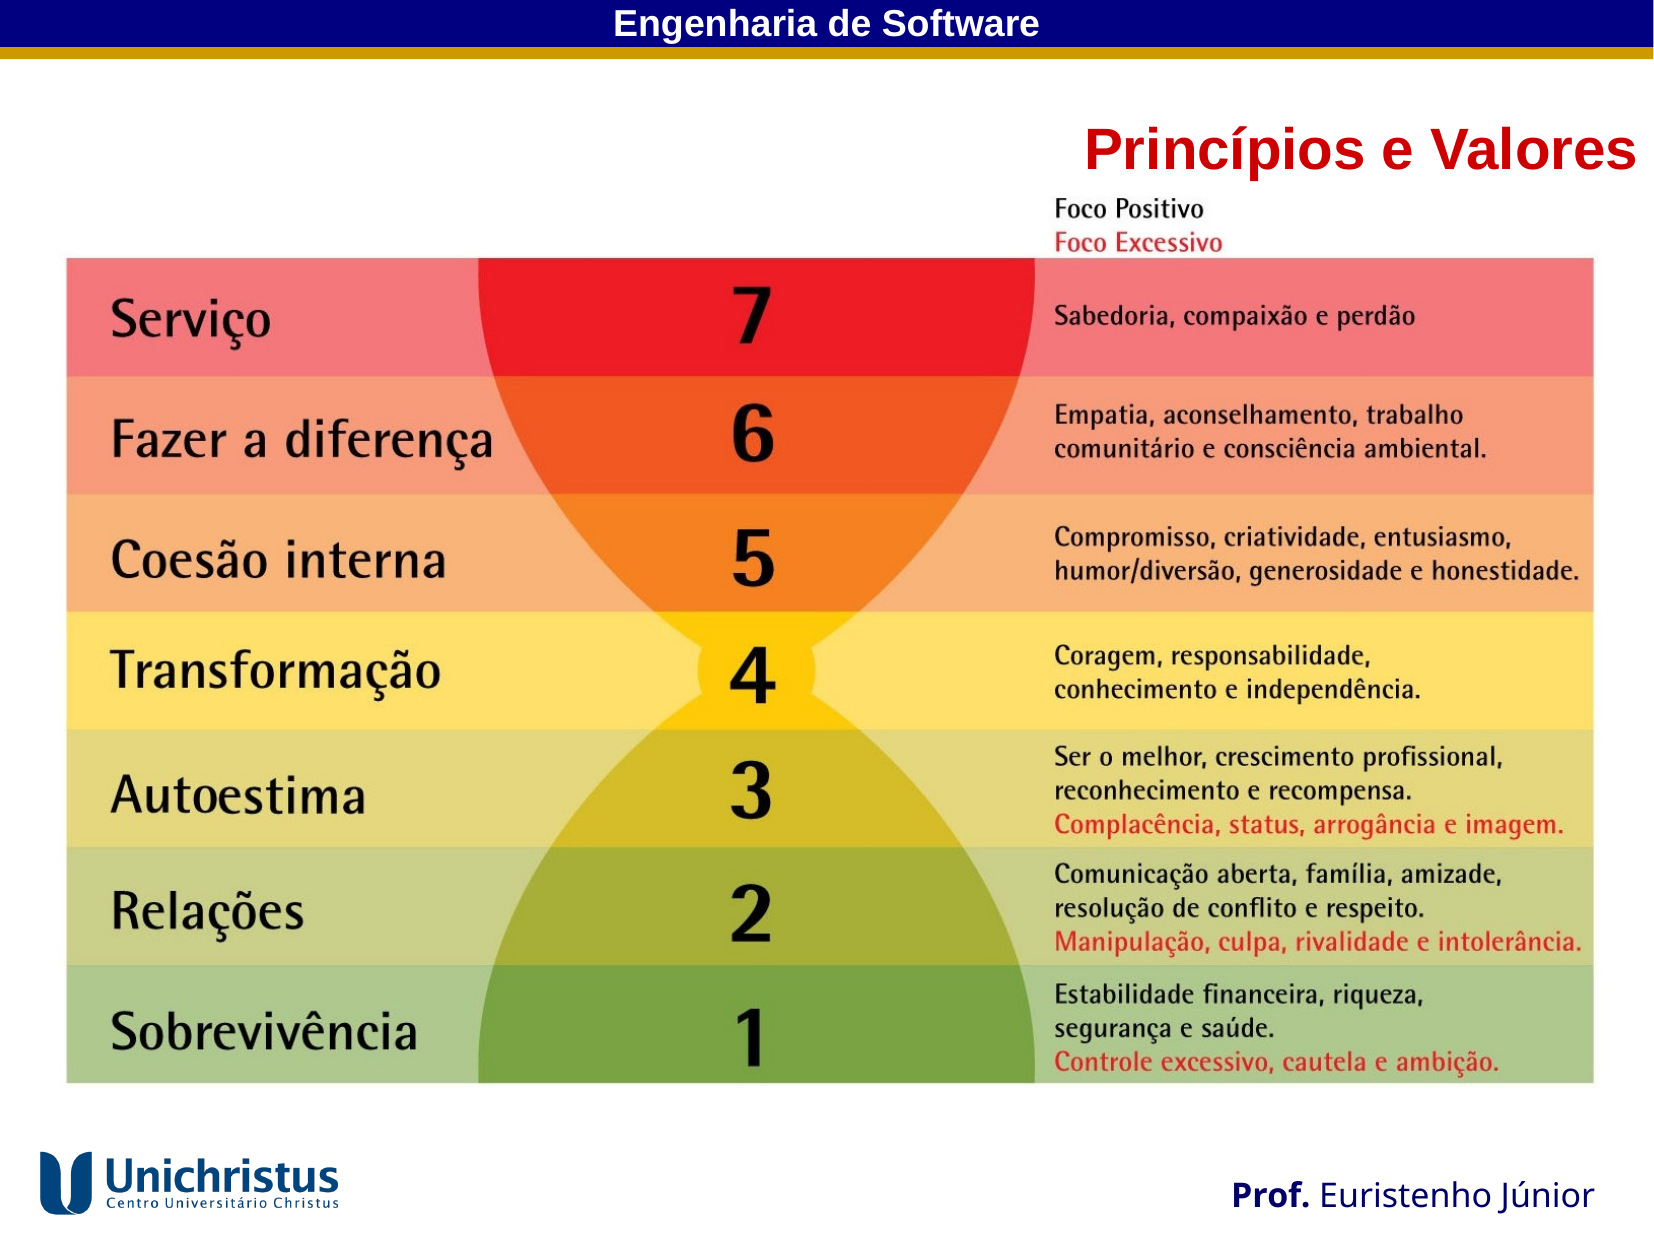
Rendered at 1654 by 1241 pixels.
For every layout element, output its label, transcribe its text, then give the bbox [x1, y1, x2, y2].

text_box Engenharia de Software [0, 0, 1654, 47]
text_box [0, 47, 1654, 60]
text_box Prof. Euristenho Júnior [1216, 1163, 1654, 1224]
picture [59, 188, 1607, 1088]
picture [35, 1148, 343, 1217]
text_box Princípios e Valores [1069, 109, 1654, 190]
